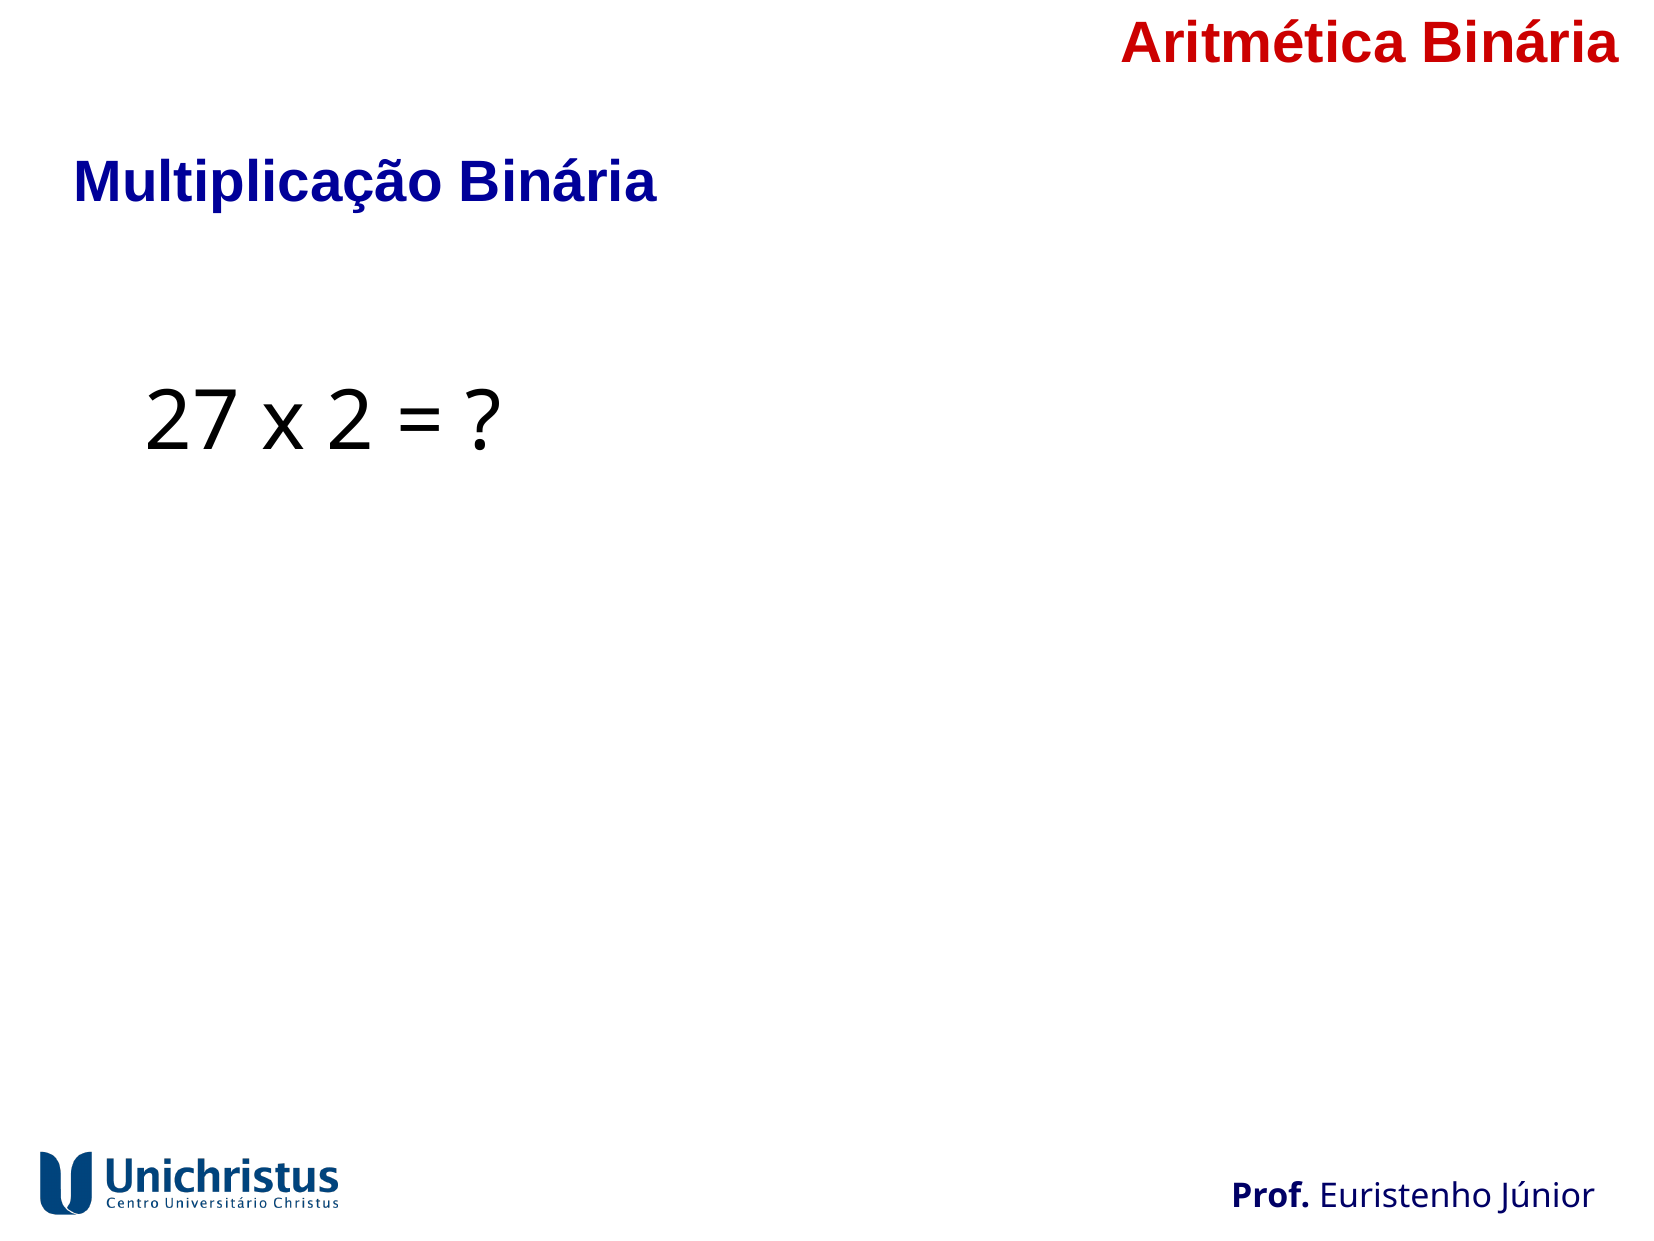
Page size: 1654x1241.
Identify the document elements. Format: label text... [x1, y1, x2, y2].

text_box Aritmética Binária [1105, 2, 1654, 95]
text_box Multiplicação Binária [59, 141, 673, 234]
picture [35, 1148, 343, 1217]
text_box 27 x 2 = ? [129, 352, 516, 468]
text_box Prof. Euristenho Júnior [1216, 1163, 1654, 1224]
